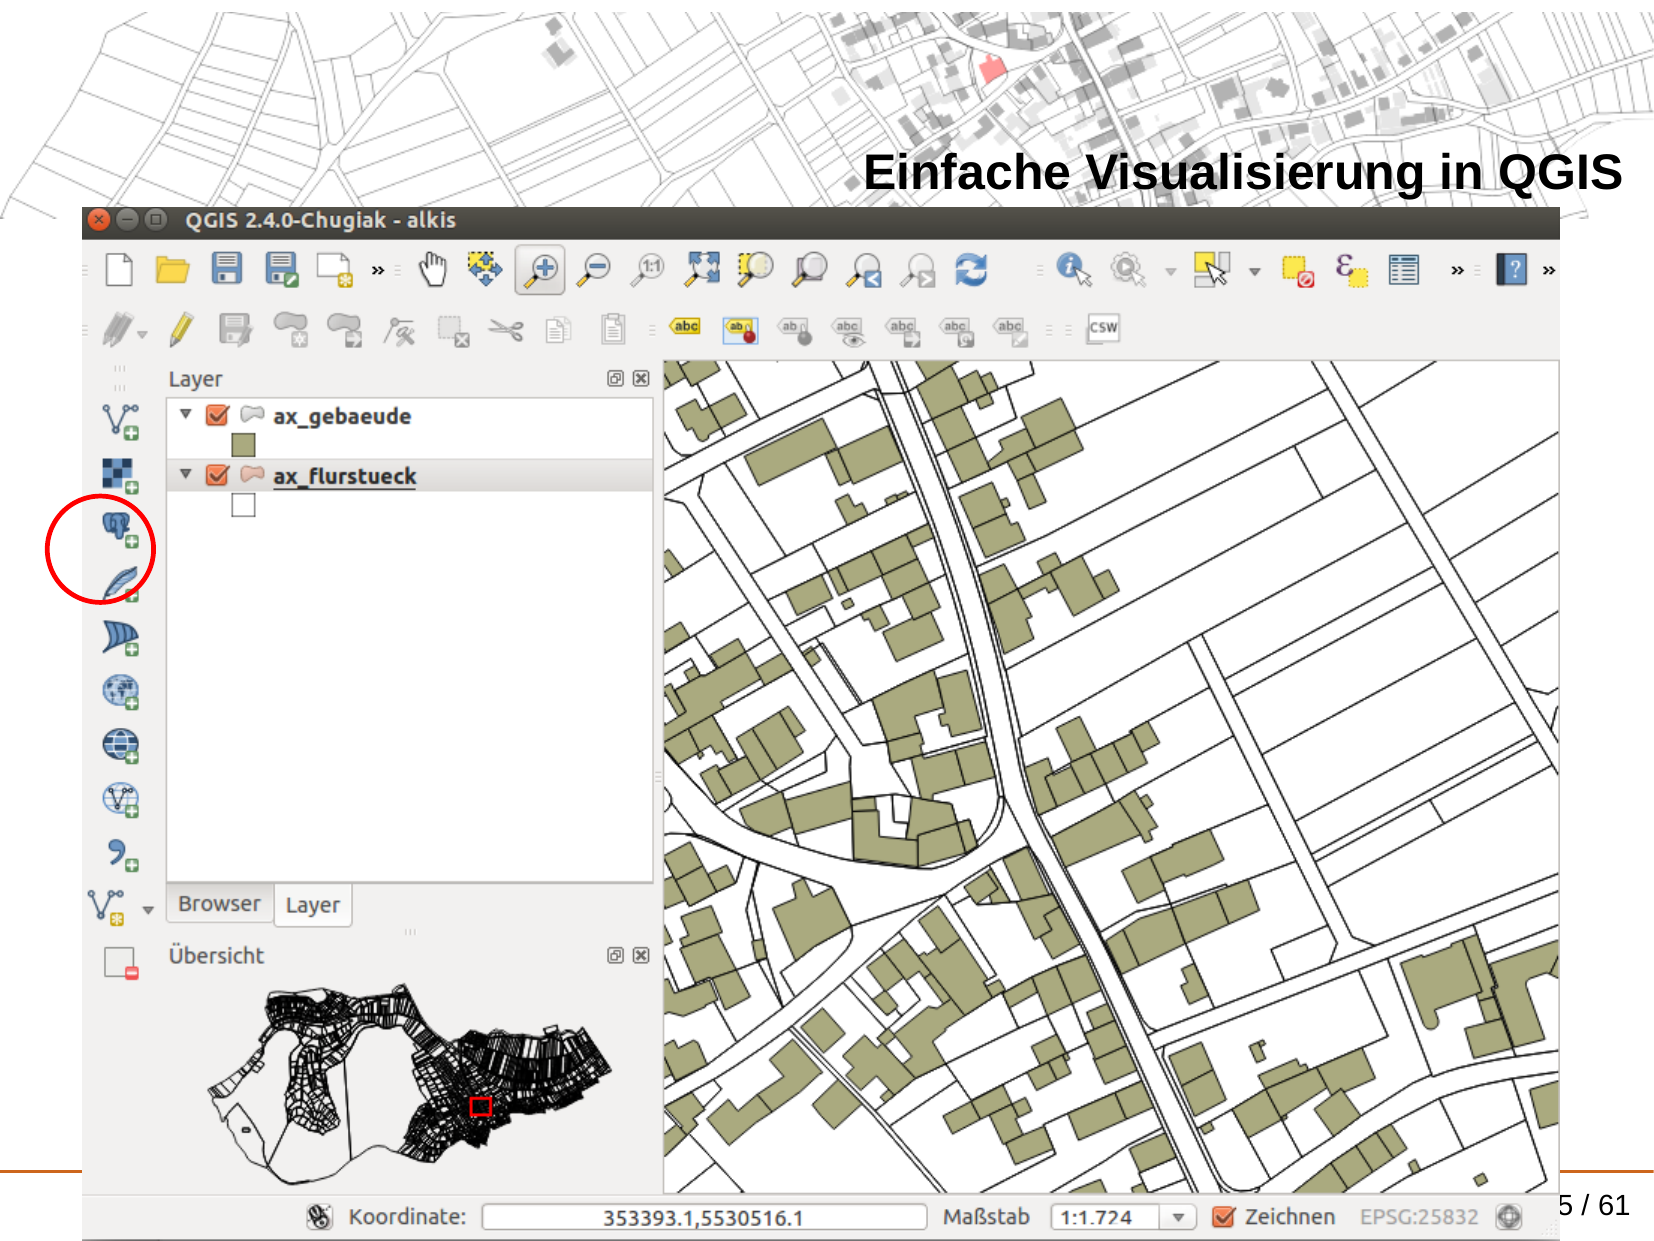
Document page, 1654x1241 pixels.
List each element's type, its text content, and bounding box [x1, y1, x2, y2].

picture [82, 207, 1560, 1241]
title Einfache Visualisierung in QGIS [265, 118, 1625, 228]
picture [82, 499, 151, 600]
